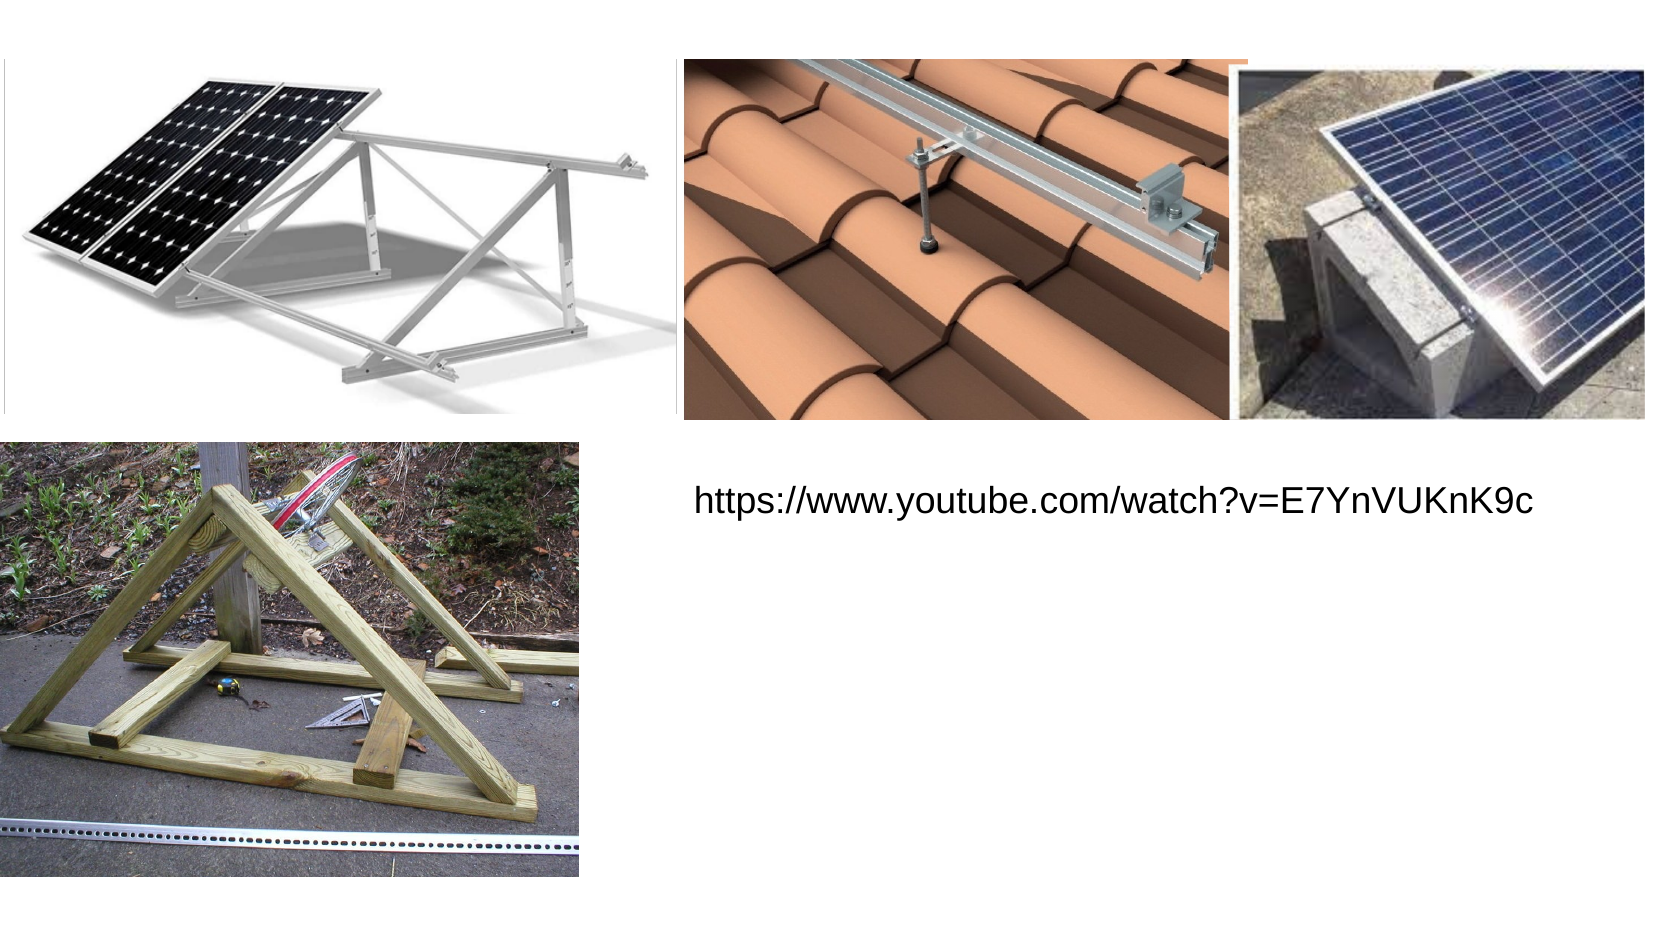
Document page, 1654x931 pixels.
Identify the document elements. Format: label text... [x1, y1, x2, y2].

picture [0, 442, 579, 877]
text_box https://www.youtube.com/watch?v=E7YnVUKnK9c [679, 472, 1549, 530]
picture [3, 59, 1645, 420]
